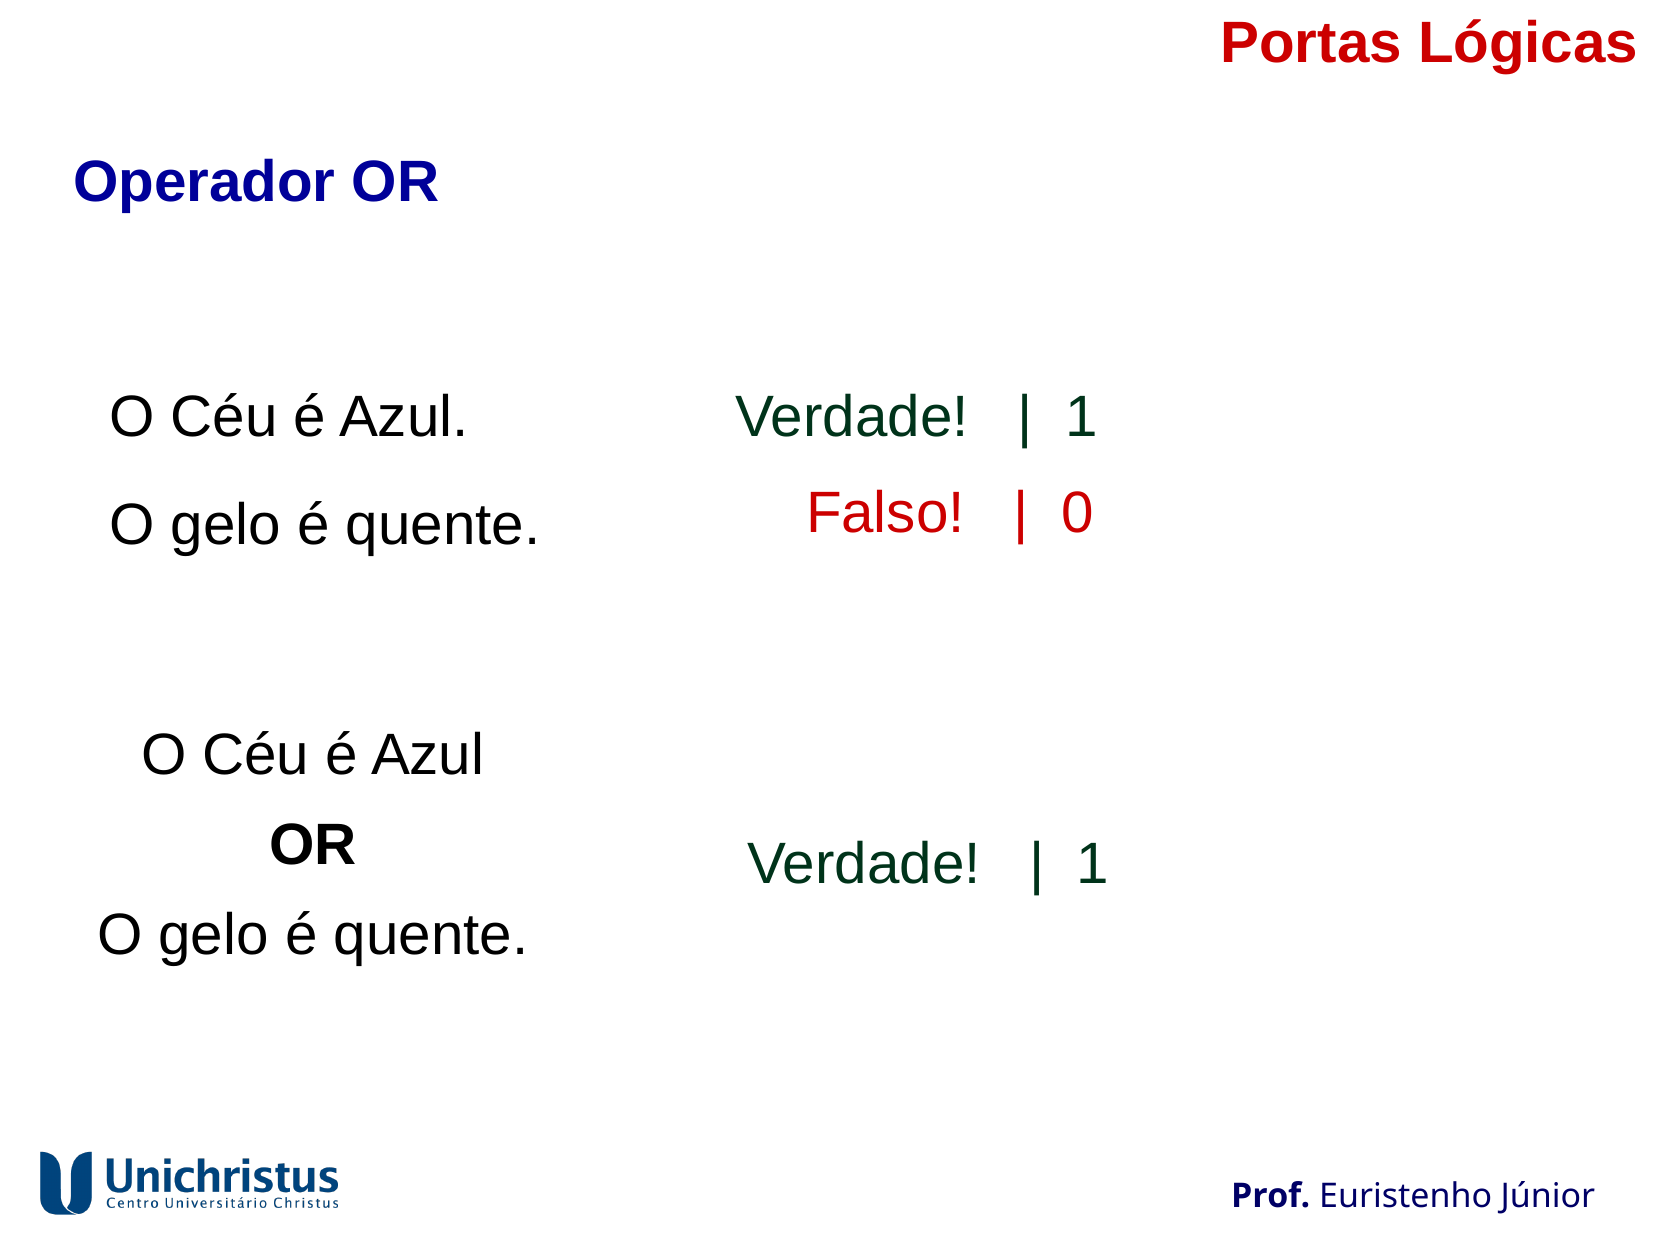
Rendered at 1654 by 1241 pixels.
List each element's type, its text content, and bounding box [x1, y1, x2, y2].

text_box Operador OR [59, 141, 607, 234]
text_box O Céu é Azul OR O gelo é quente. [47, 714, 579, 1040]
picture [35, 1148, 343, 1217]
text_box O Céu é Azul. [94, 375, 544, 461]
text_box Prof. Euristenho Júnior [1216, 1163, 1654, 1224]
text_box Verdade! | 1 [720, 375, 1182, 521]
text_box O gelo é quente. [94, 484, 674, 630]
text_box Portas Lógicas [1205, 2, 1654, 95]
text_box Verdade! | 1 [732, 823, 1193, 969]
text_box Falso! | 0 [791, 472, 1241, 558]
